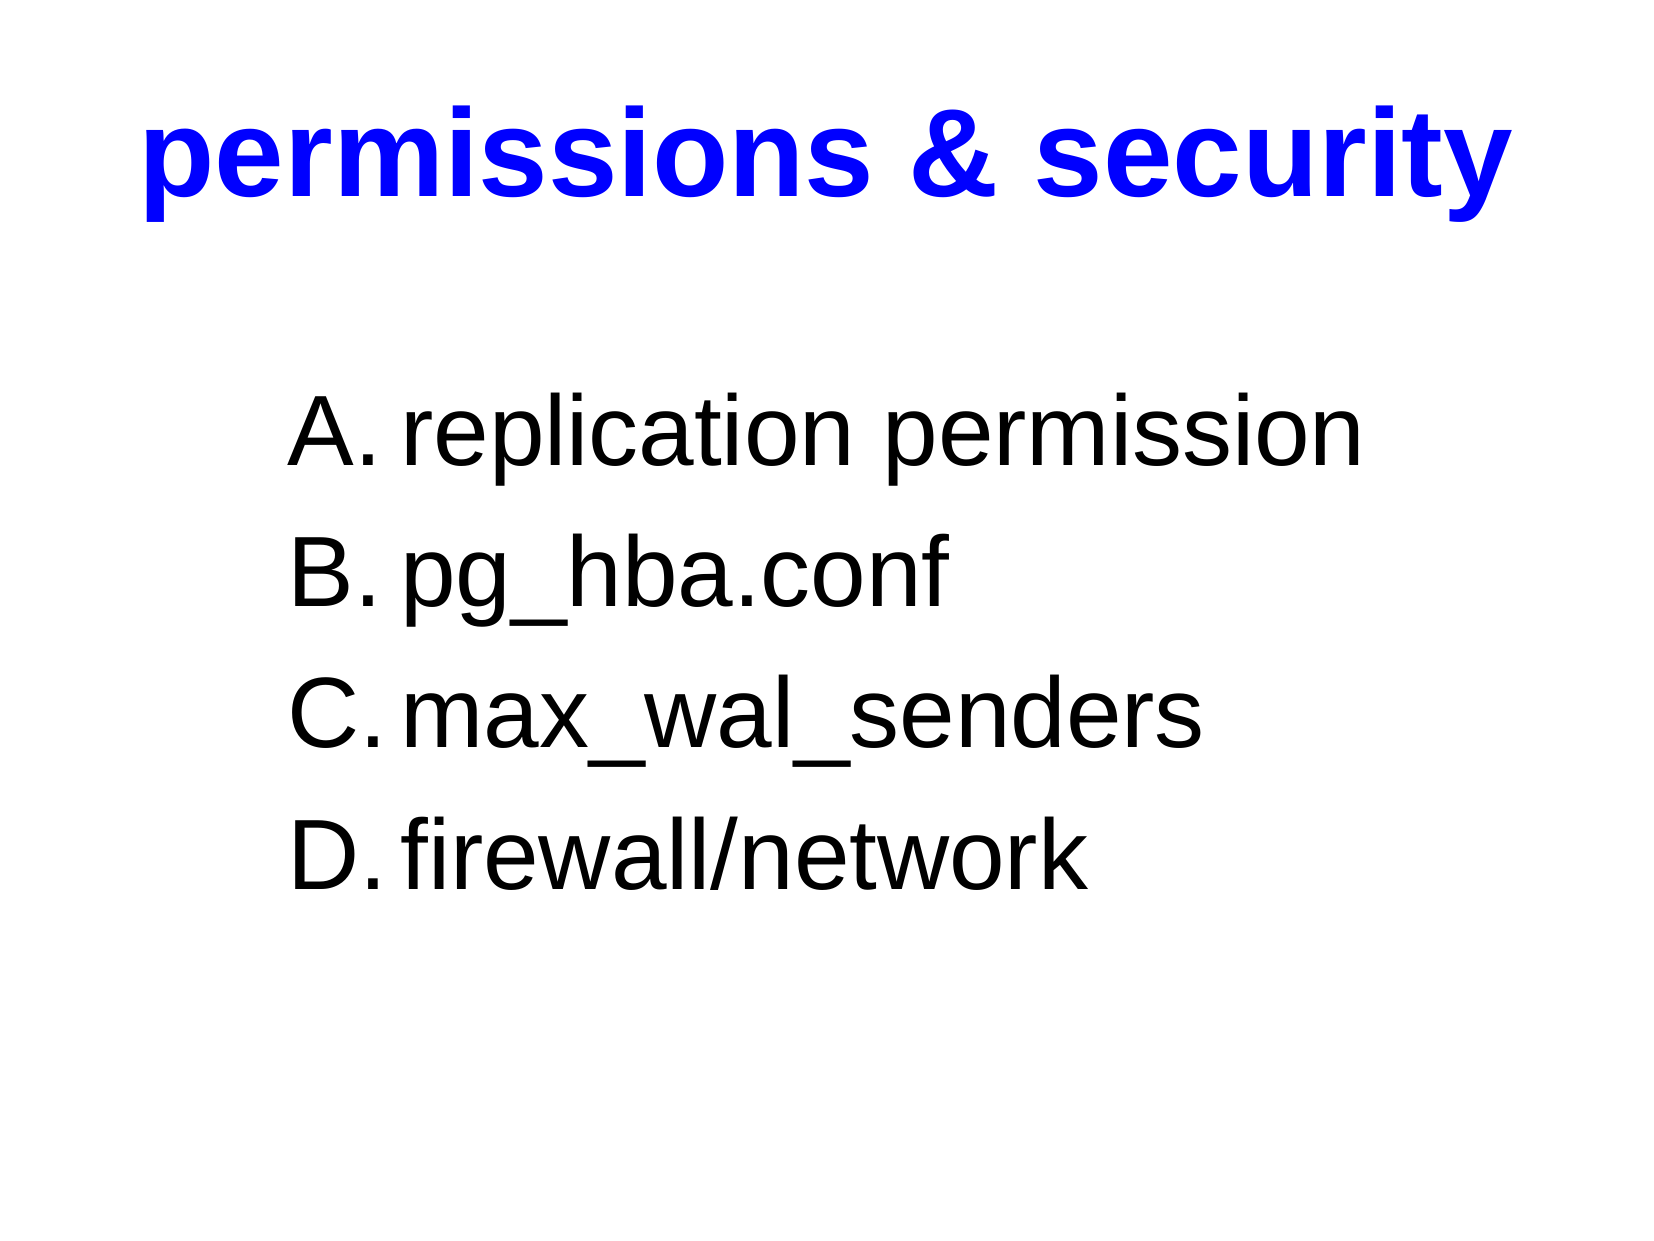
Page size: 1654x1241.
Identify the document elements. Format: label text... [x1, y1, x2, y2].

title permissions & security [82, 49, 1571, 257]
list replication permission pg_hba.conf max_wal_senders firewall/network [270, 375, 1591, 1126]
